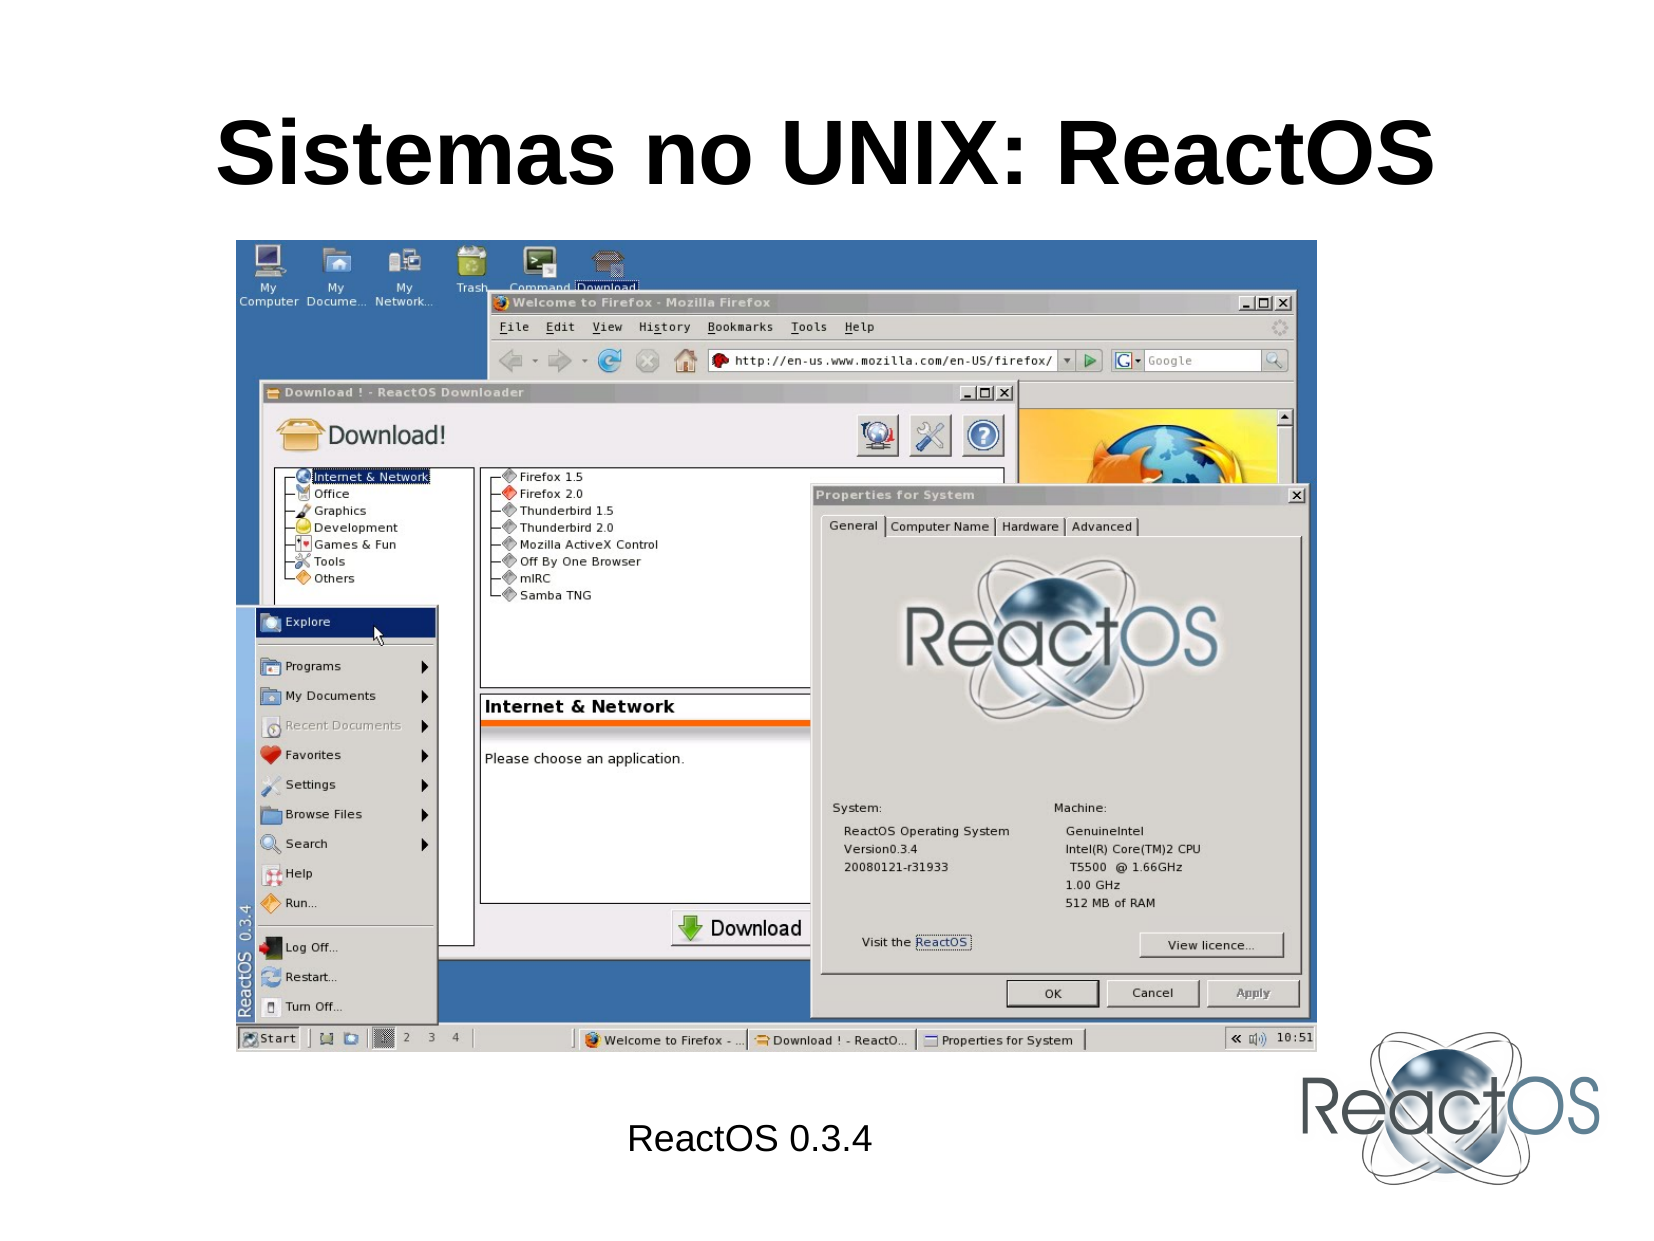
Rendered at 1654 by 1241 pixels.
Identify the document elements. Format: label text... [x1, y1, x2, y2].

picture [236, 240, 1616, 1201]
title Sistemas no UNIX: ReactOS [82, 49, 1571, 257]
text_box ReactOS 0.3.4 [437, 1110, 1063, 1168]
